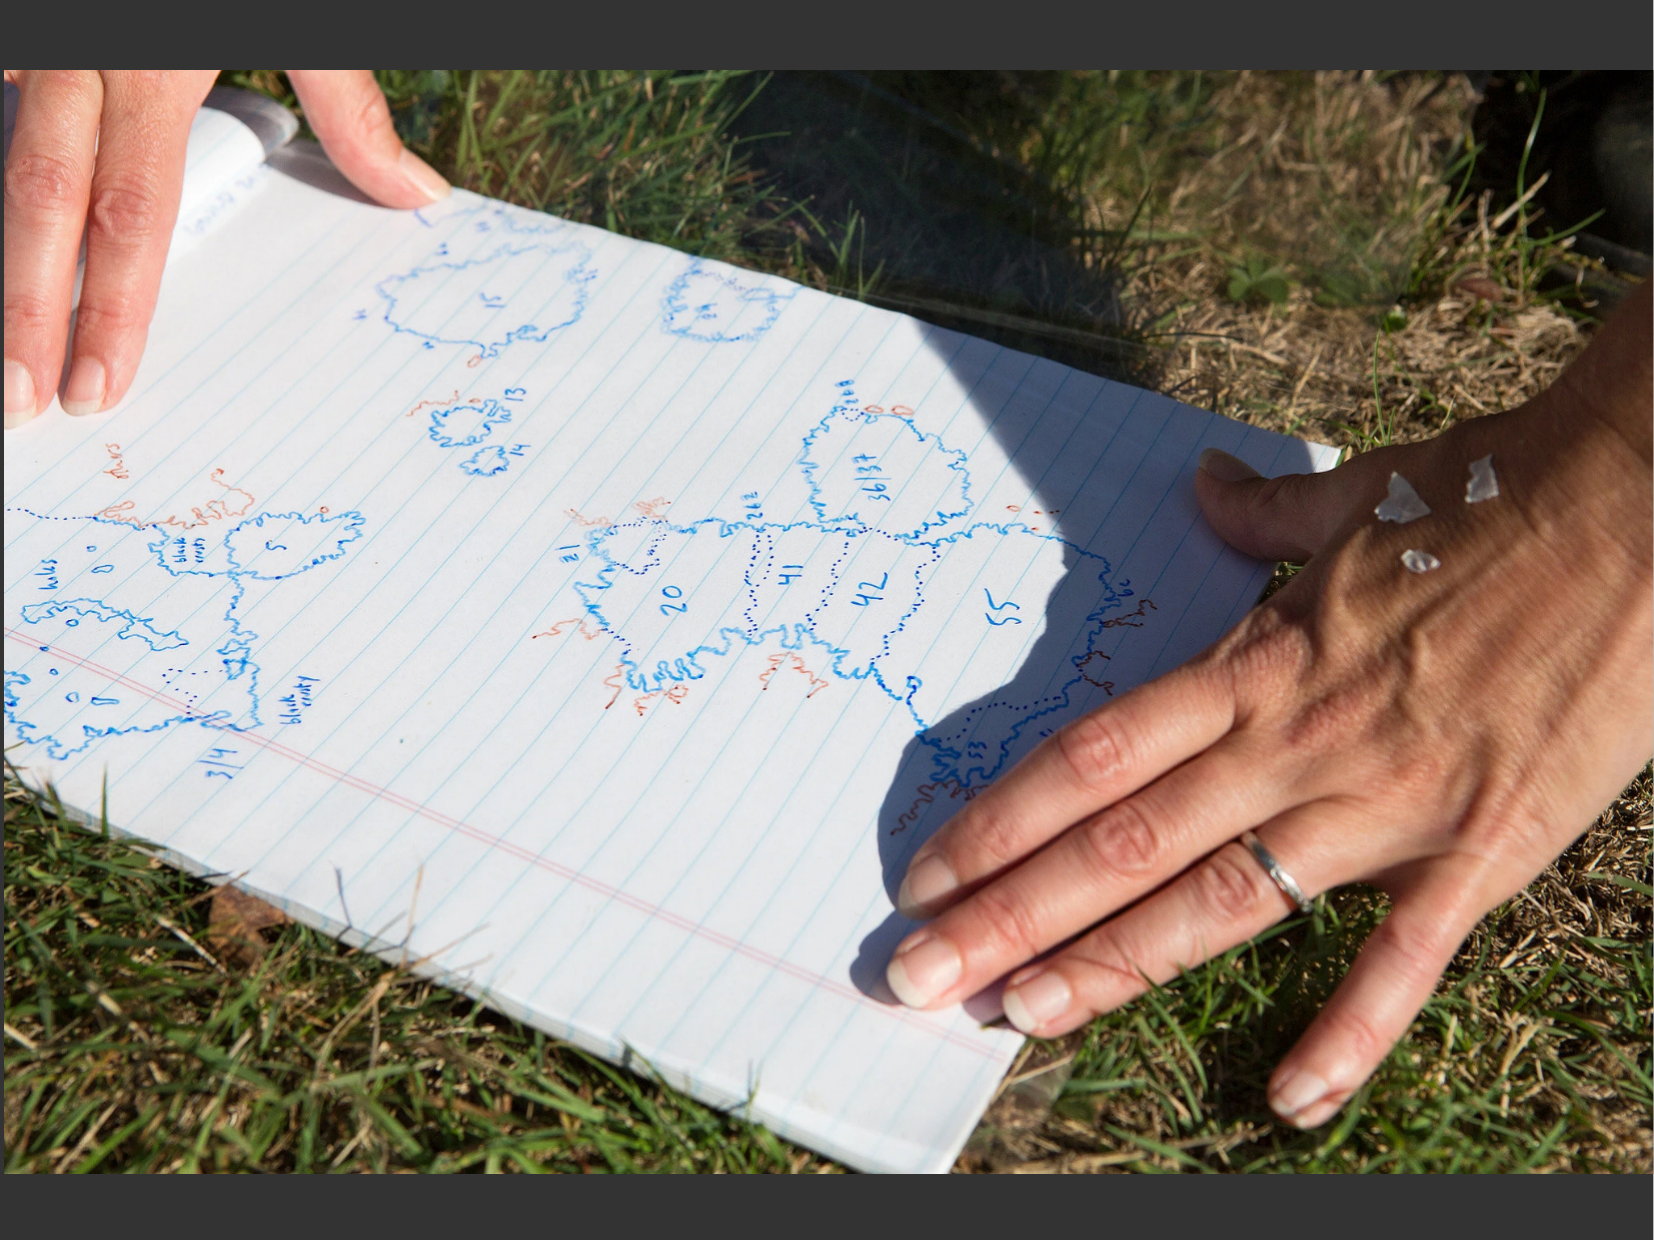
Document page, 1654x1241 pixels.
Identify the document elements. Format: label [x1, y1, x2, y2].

picture [4, 70, 1654, 1174]
